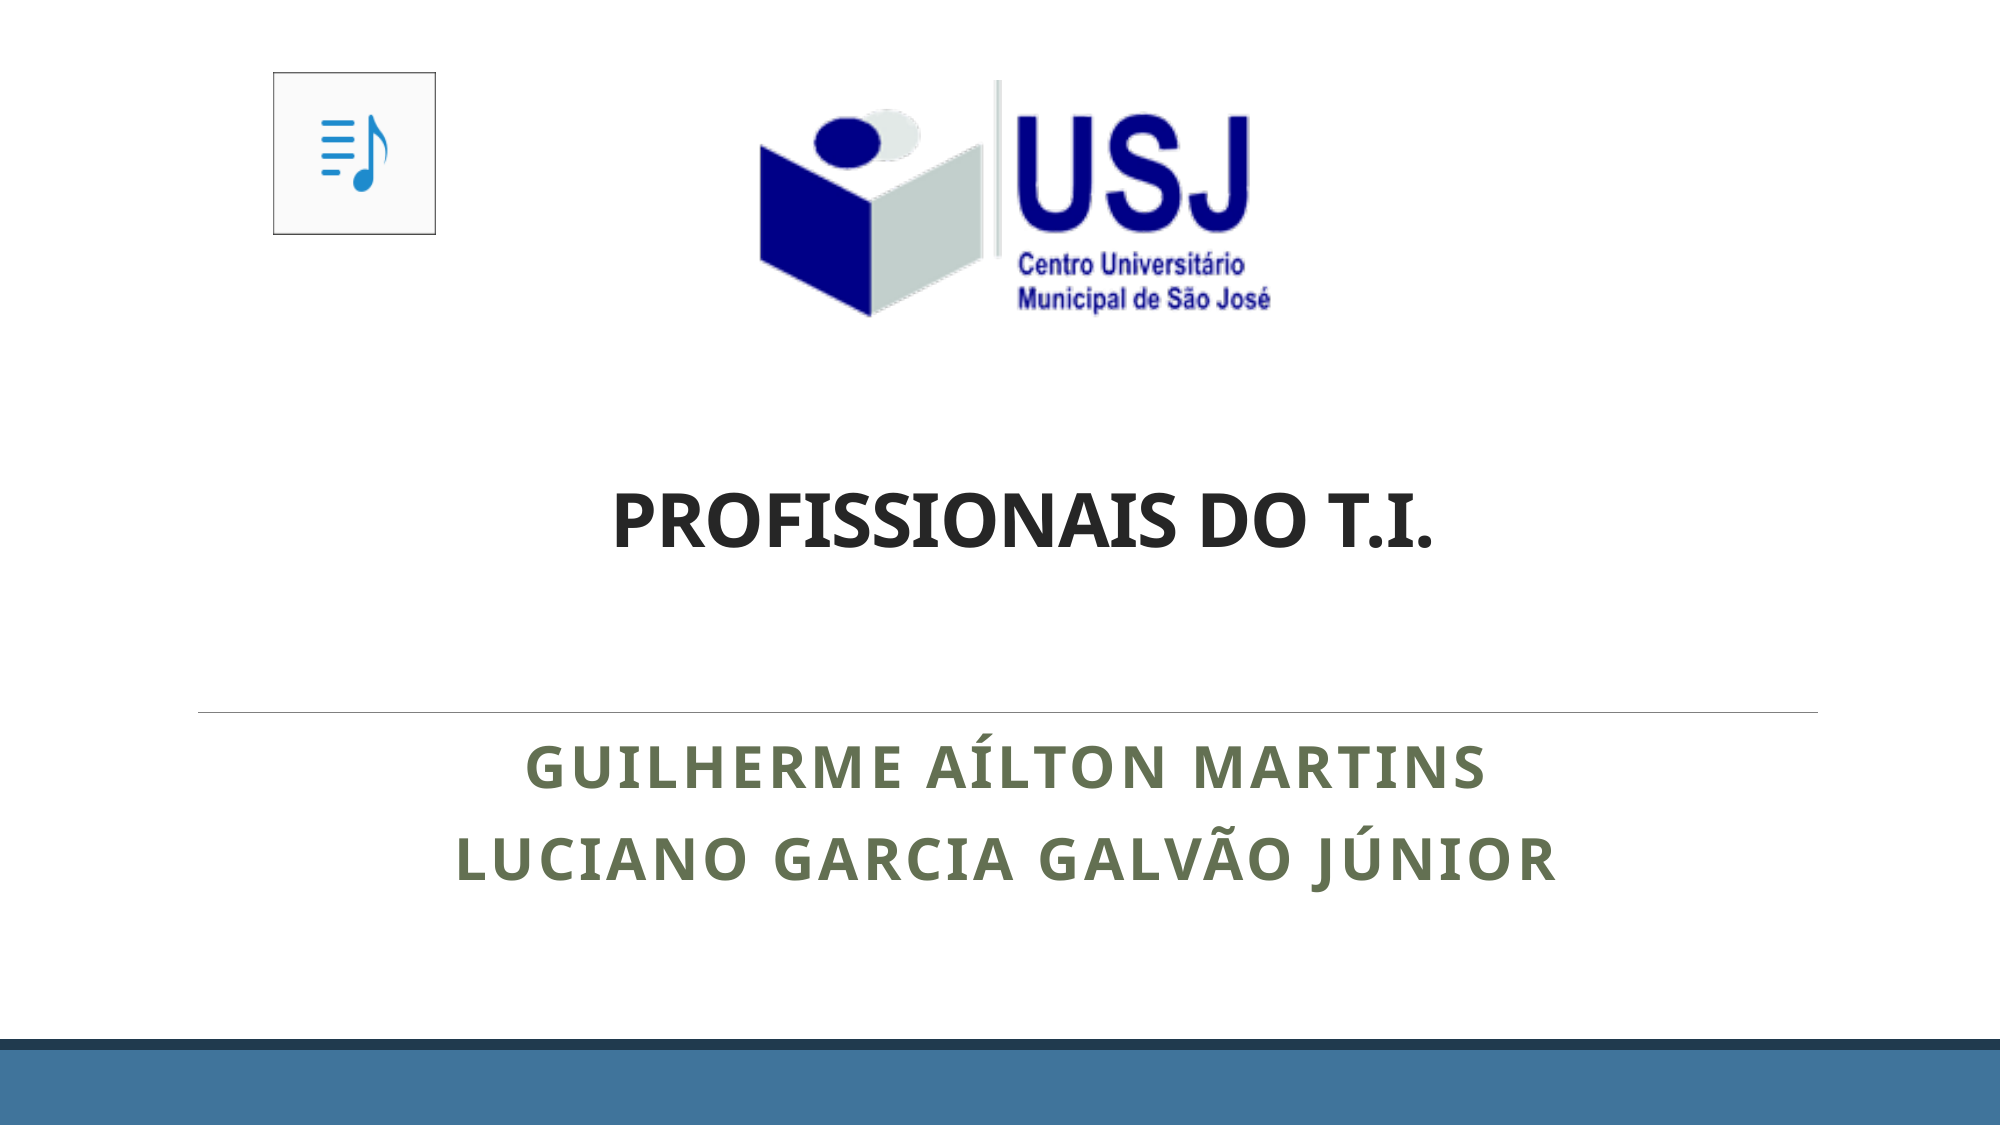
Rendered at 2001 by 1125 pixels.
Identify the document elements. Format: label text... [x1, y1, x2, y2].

text_box [271, 70, 438, 237]
picture [666, 80, 1361, 336]
title PROFISSIONAIS DO T.I. [198, 353, 1849, 682]
subtitle Guilherme Aílton Martins Luciano Garcia Galvão Júnior [180, 730, 1831, 1020]
